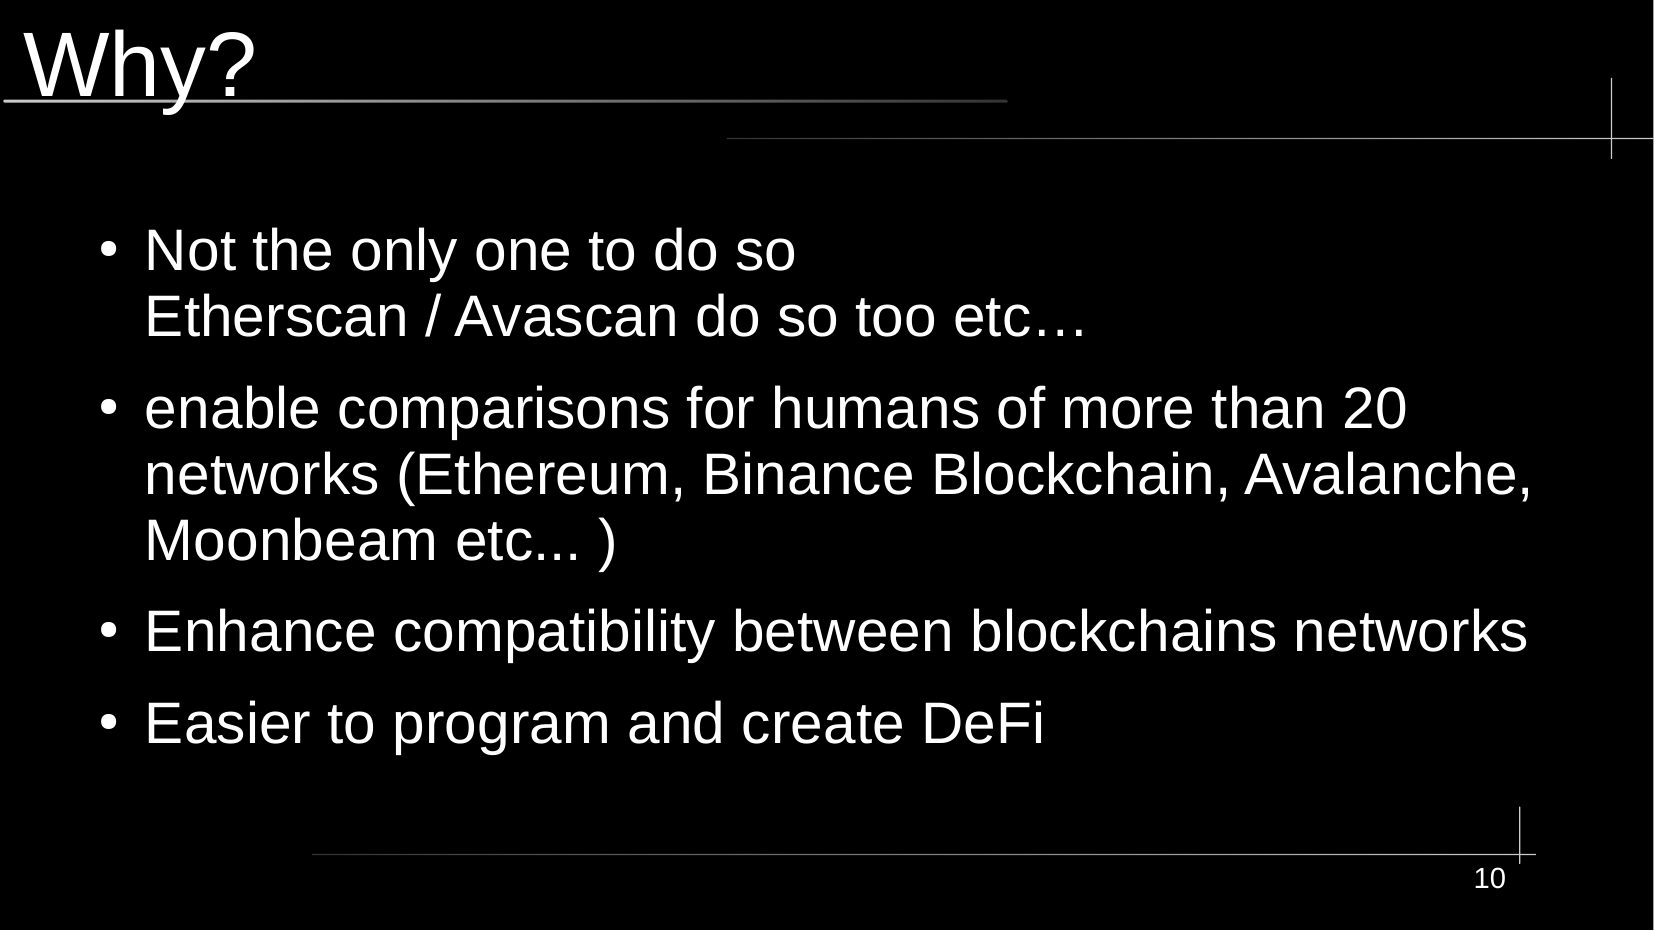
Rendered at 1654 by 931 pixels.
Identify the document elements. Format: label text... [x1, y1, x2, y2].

title Why? [23, 11, 1589, 119]
list Not the only one to do so Etherscan / Avascan do so too etc… enable comparisons for humans of more than 20 networks (Ethereum, Binance Blockchain, Avalanche, Moonbeam etc... ) Enhance compatibility between blockchains networks Easier to program and create DeFi [82, 217, 1571, 758]
